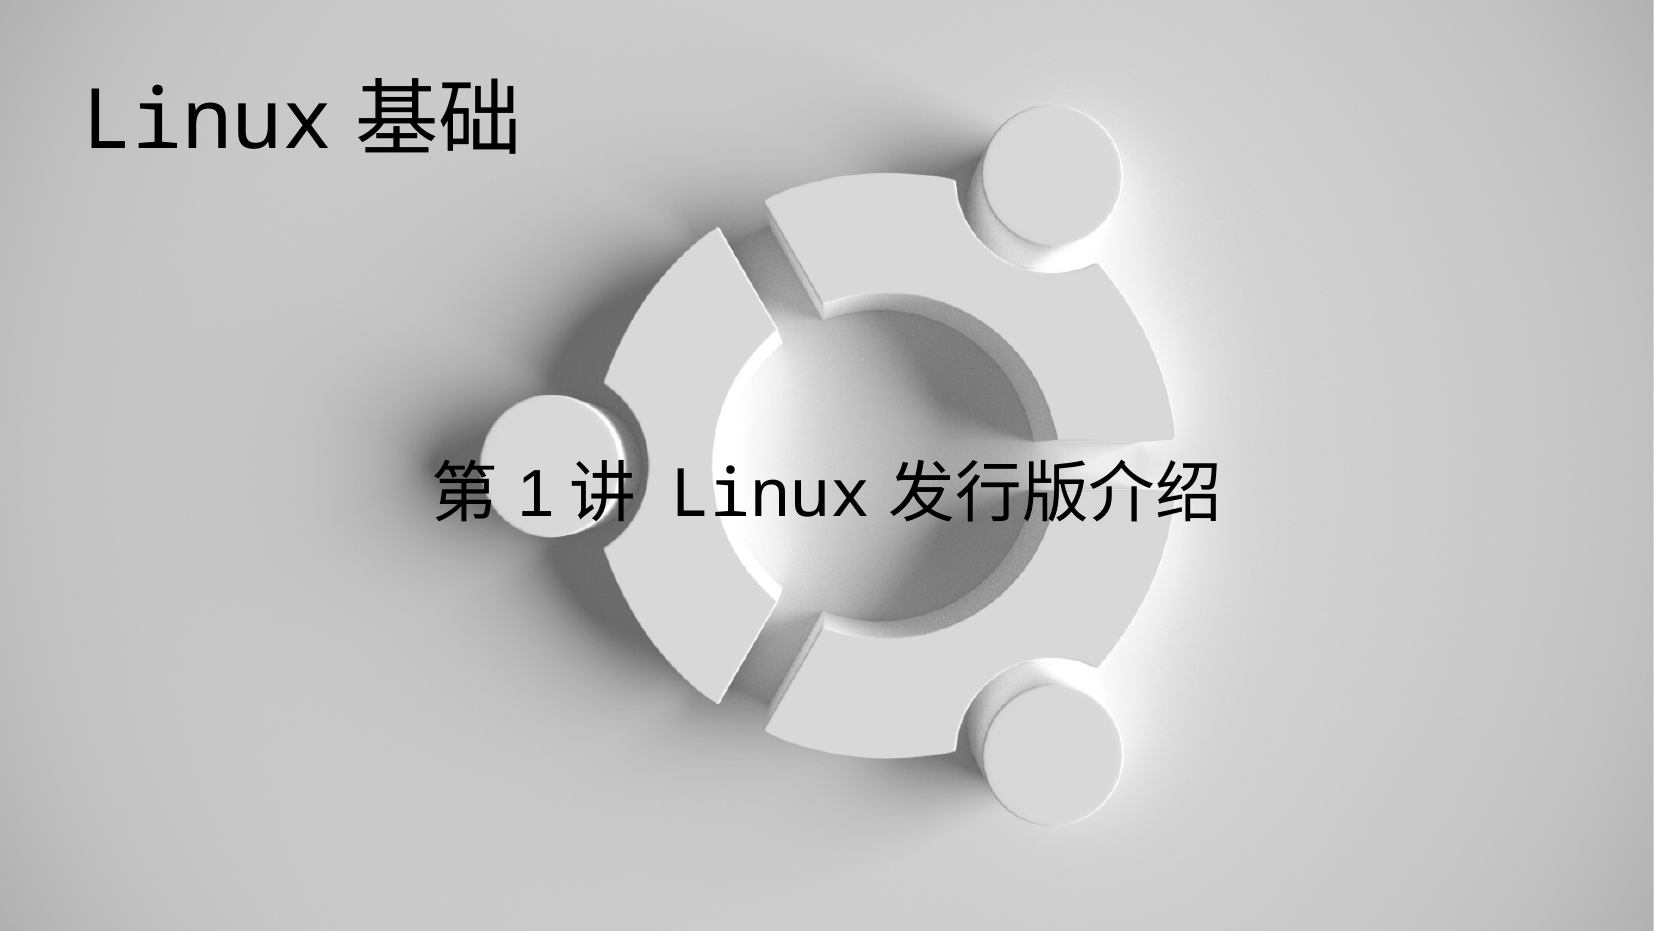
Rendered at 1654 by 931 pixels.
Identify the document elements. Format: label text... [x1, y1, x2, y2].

picture [0, 0, 1654, 931]
title Linux基础 [82, 37, 1571, 189]
subtitle 第1讲 Linux发行版介绍 [82, 217, 1571, 758]
